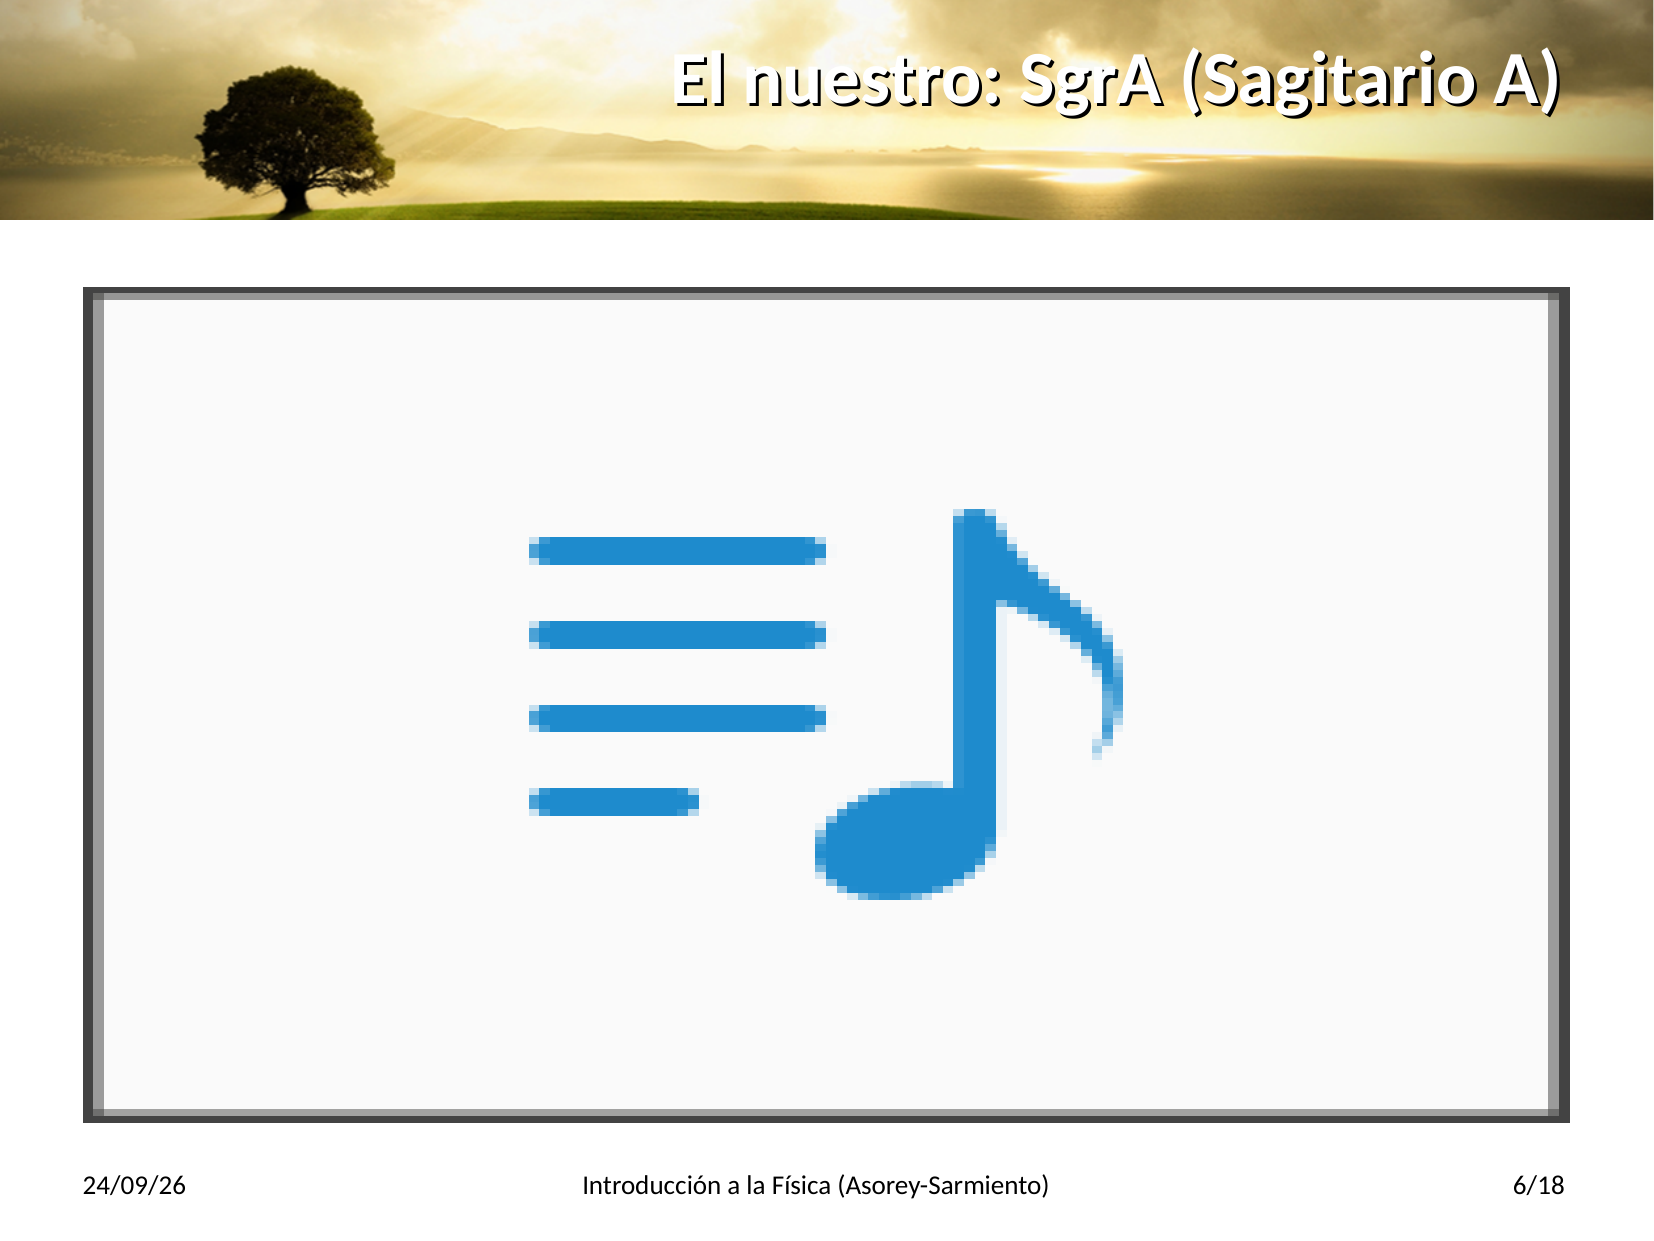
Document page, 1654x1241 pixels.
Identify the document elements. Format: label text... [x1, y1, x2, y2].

title El nuestro: SgrA (Sagitario A) [75, 19, 1564, 151]
text_box [82, 286, 1571, 1124]
picture [0, 0, 1654, 220]
